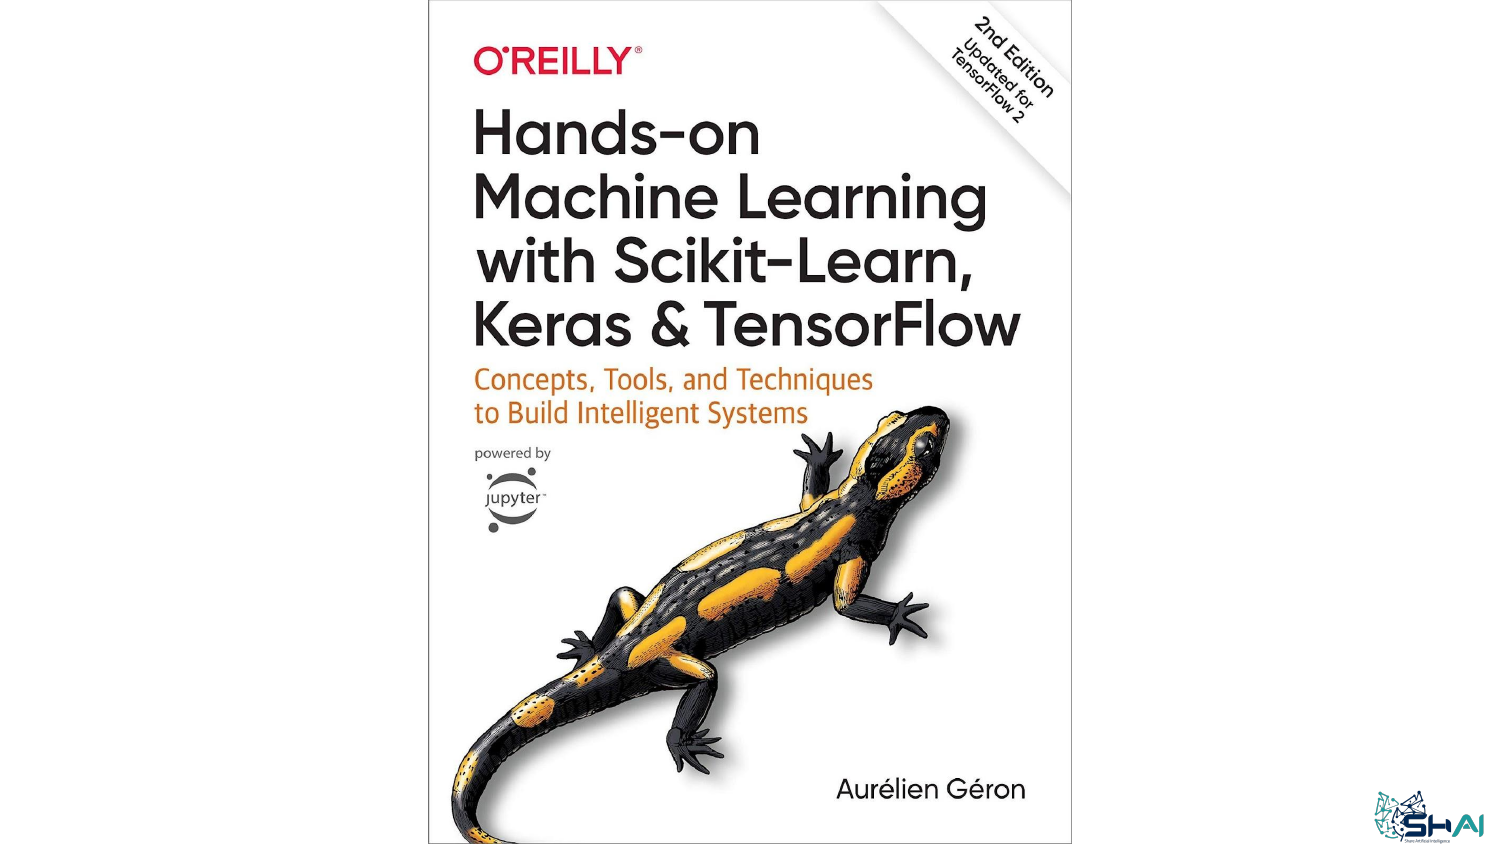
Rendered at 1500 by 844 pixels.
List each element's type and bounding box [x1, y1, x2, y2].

picture [1358, 790, 1500, 844]
picture [428, 0, 1072, 844]
